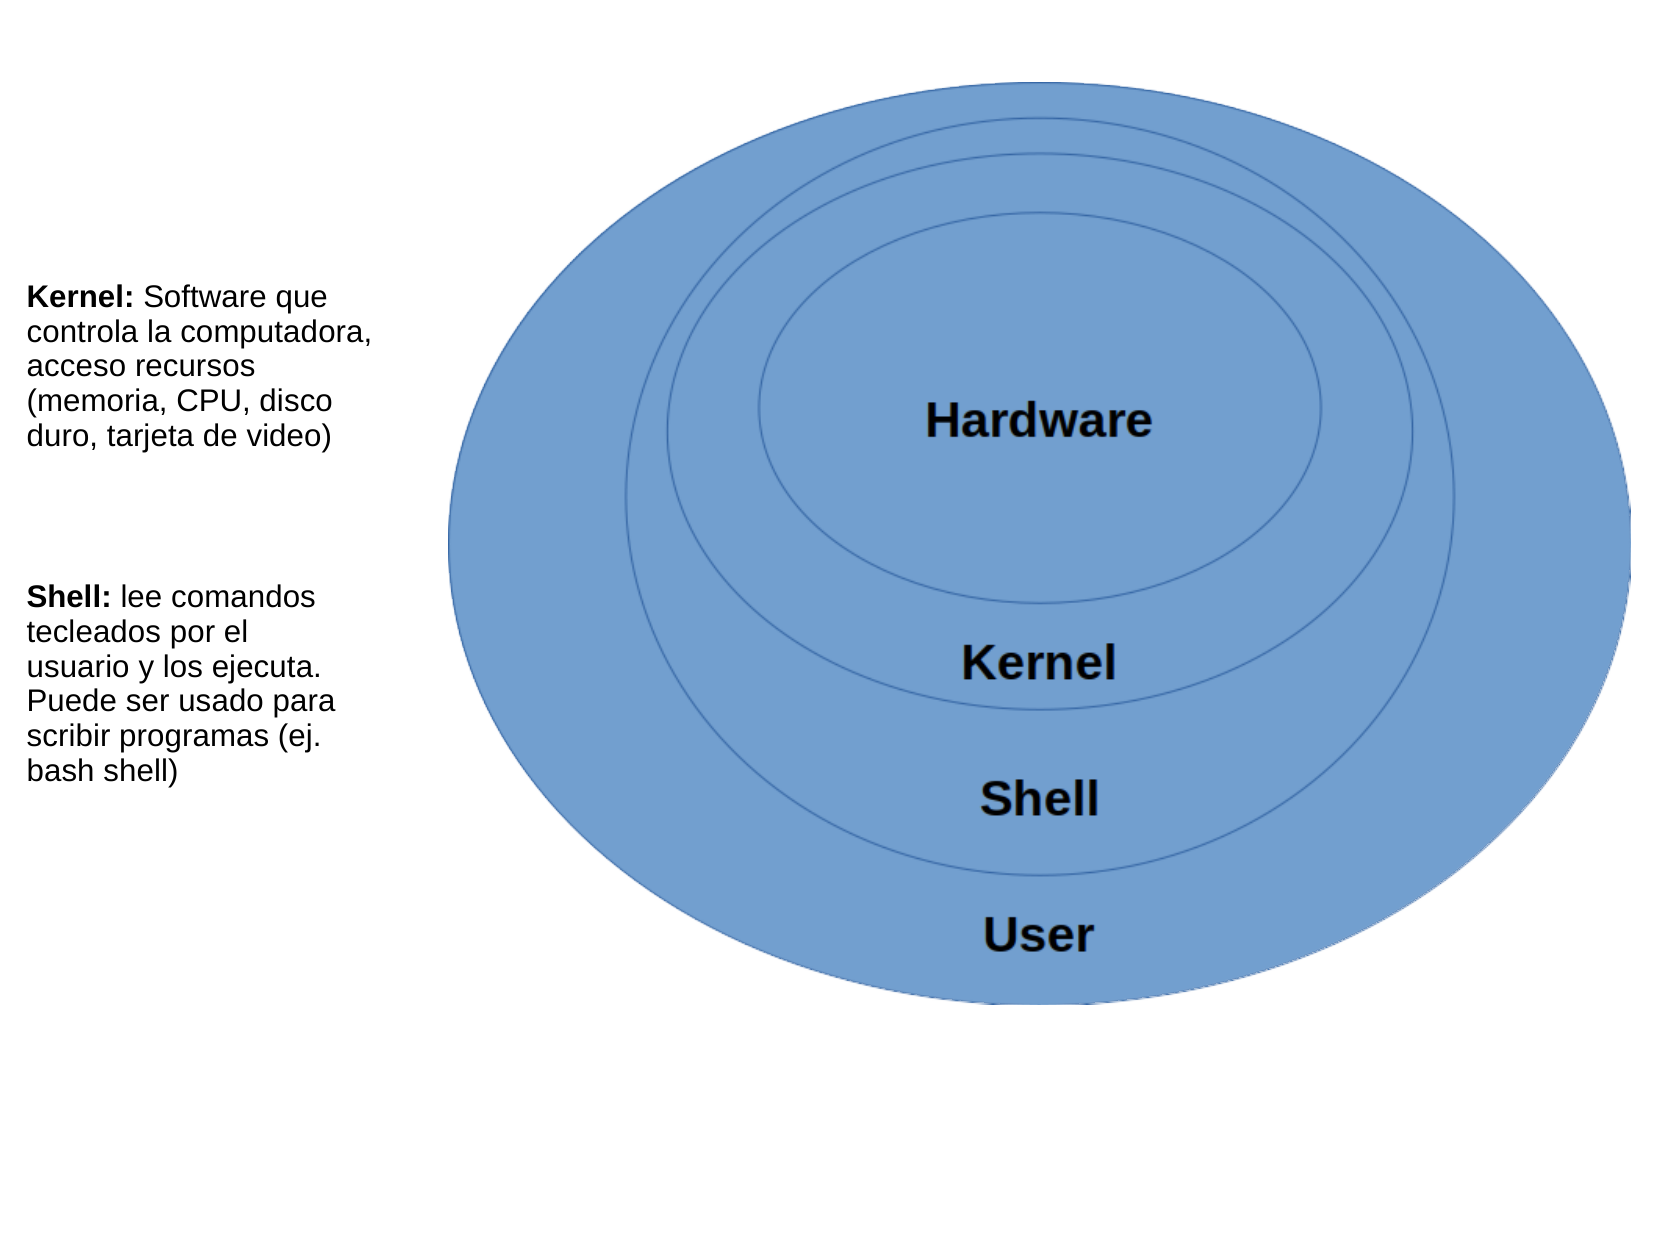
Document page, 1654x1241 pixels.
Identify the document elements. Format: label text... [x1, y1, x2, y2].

picture [448, 82, 1631, 1005]
text_box Kernel: Software que controla la computadora, acceso recursos (memoria, CPU, disco duro, tarjeta de video) [11, 271, 402, 461]
text_box Shell: lee comandos tecleados por el usuario y los ejecuta. Puede ser usado para scribir programas (ej. bash shell) [11, 572, 402, 830]
